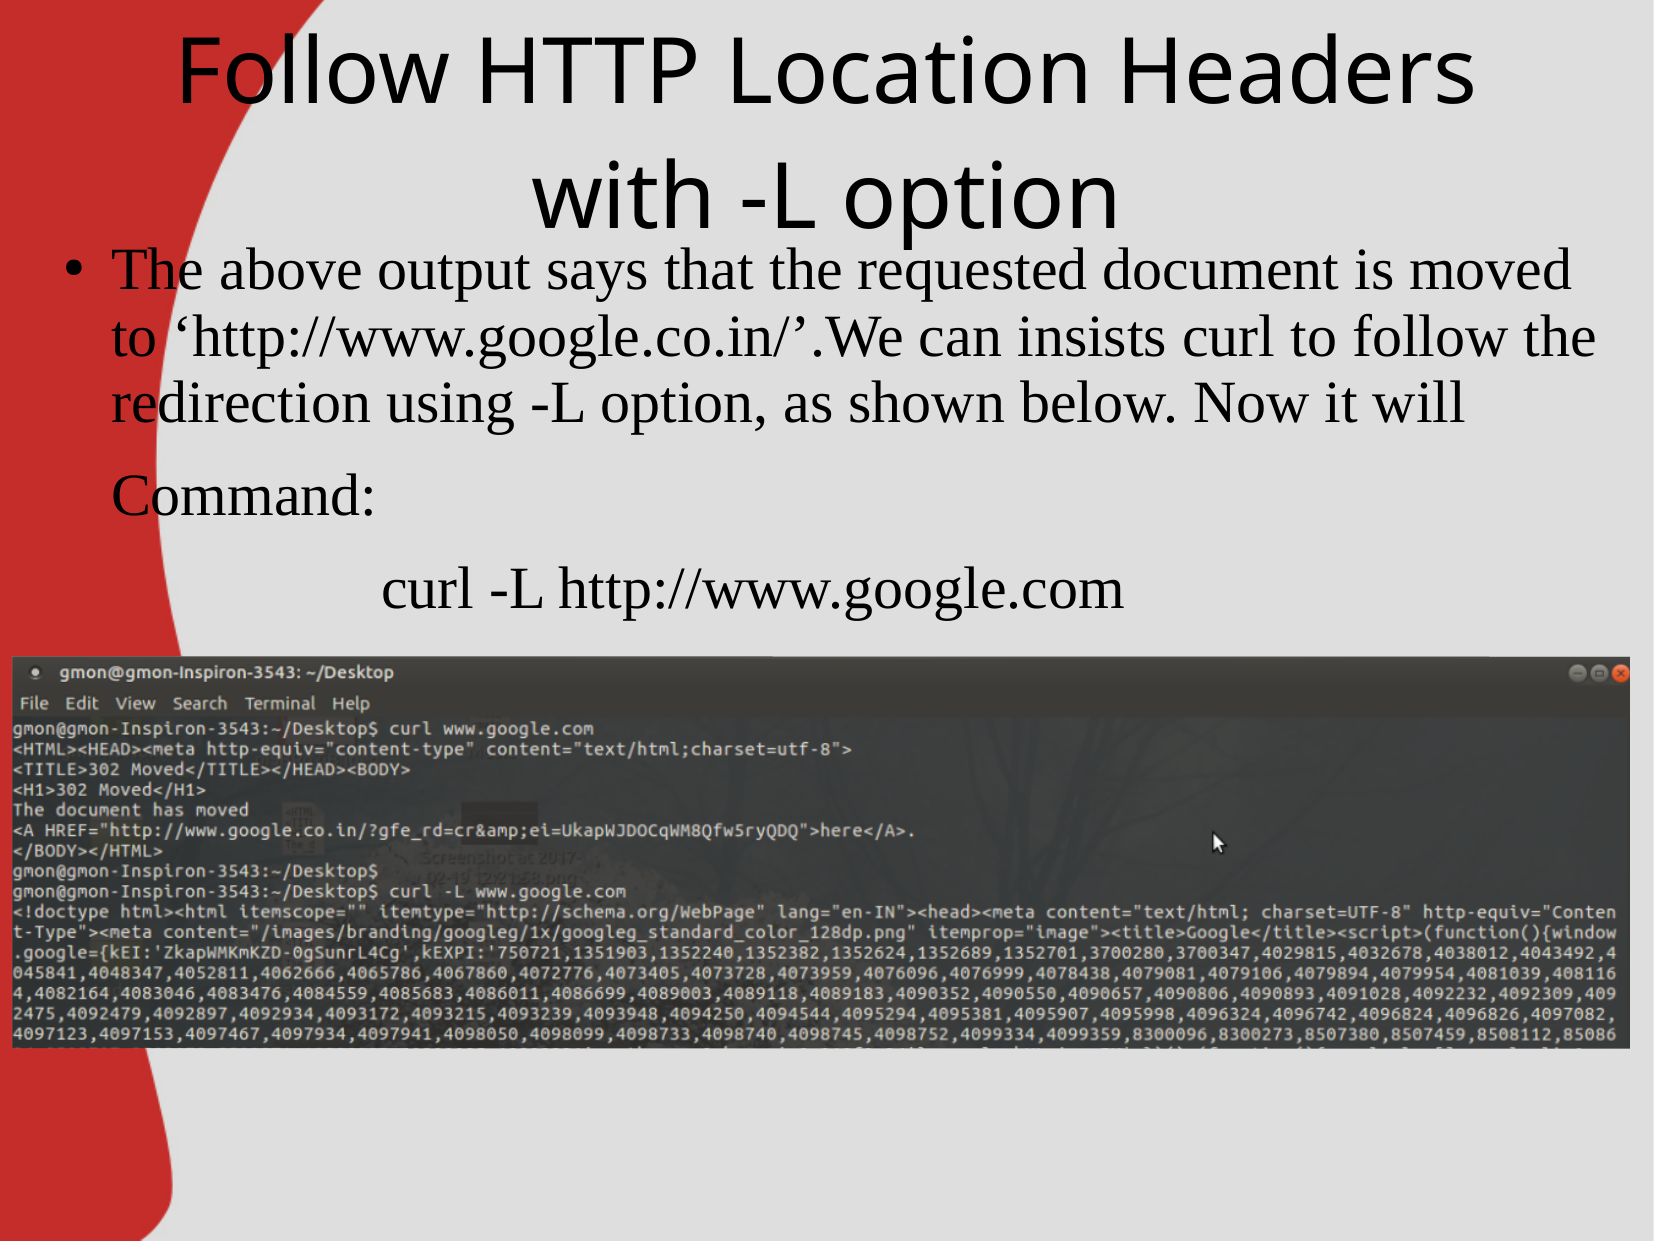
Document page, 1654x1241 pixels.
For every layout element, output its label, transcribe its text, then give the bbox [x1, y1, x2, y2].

title Follow HTTP Location Headers with -L option [82, 12, 1571, 236]
picture [0, 0, 1654, 1241]
list The above output says that the requested document is moved to ‘http://www.google.co.in/’.We can insists curl to follow the redirection using -L option, as shown below. Now it will Command: curl -L http://www.google.com [47, 236, 1630, 626]
